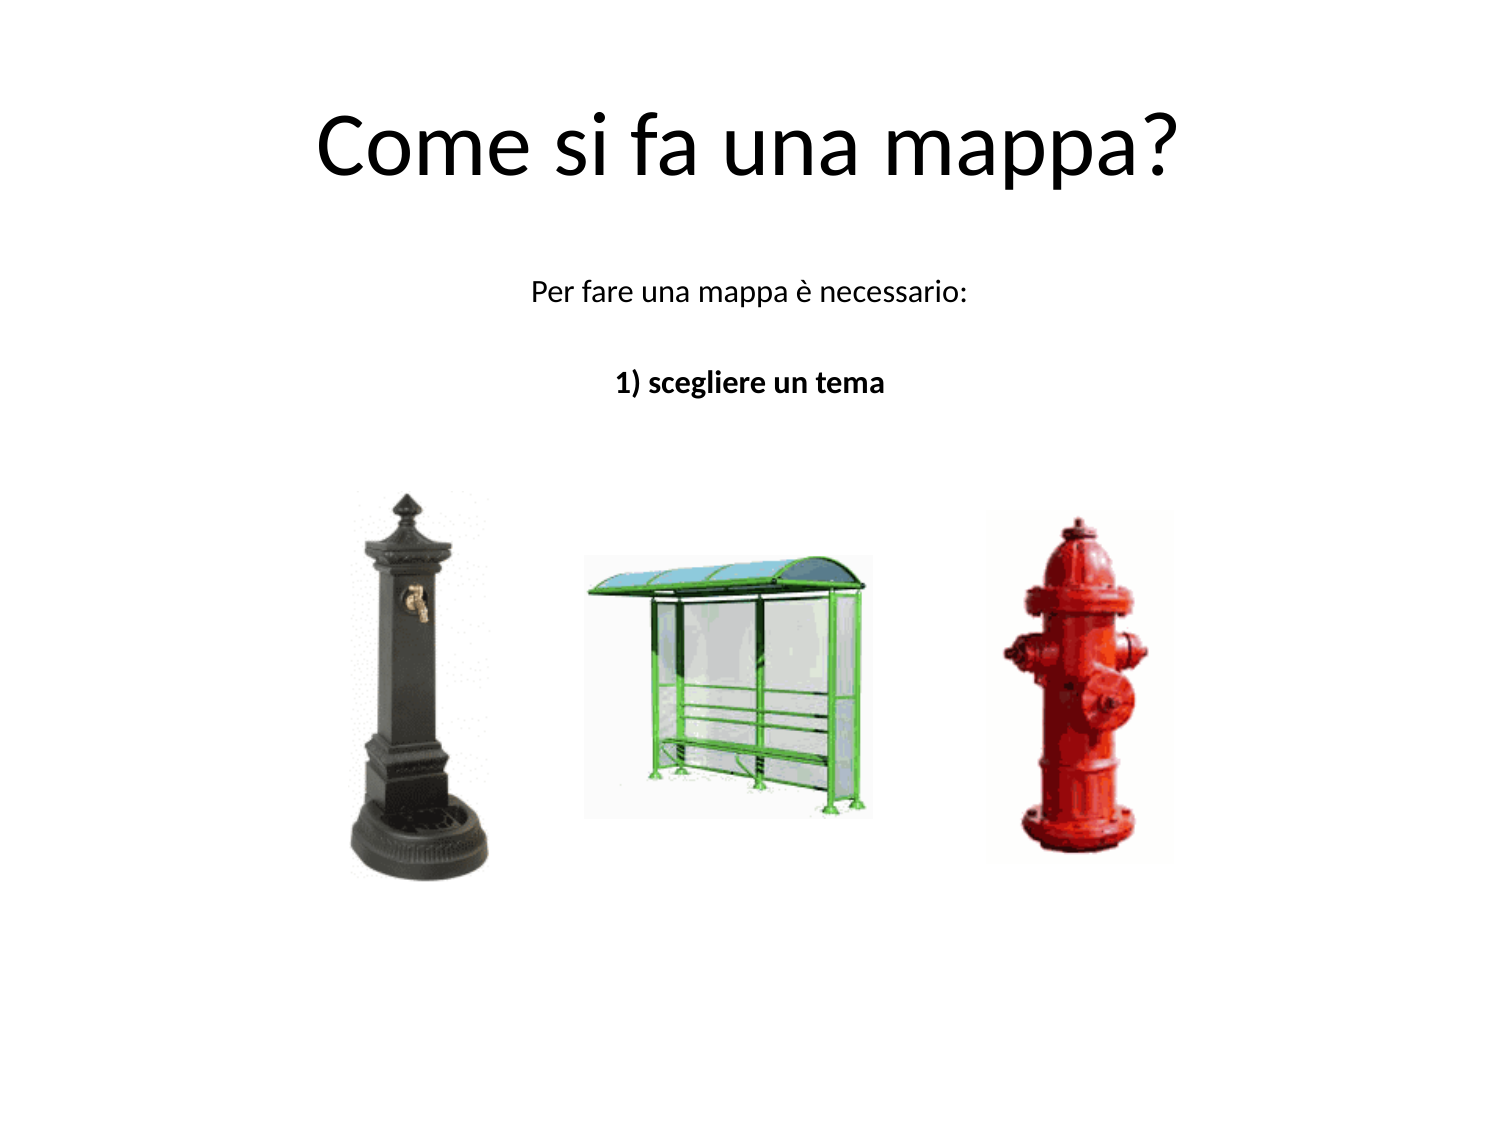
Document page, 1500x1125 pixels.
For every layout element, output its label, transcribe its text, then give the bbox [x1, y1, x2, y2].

list Per fare una mappa è necessario: 1) scegliere un tema [75, 262, 1425, 409]
title Come si fa una mappa? [75, 45, 1425, 233]
picture [986, 510, 1174, 864]
picture [584, 555, 873, 819]
picture [348, 491, 500, 883]
